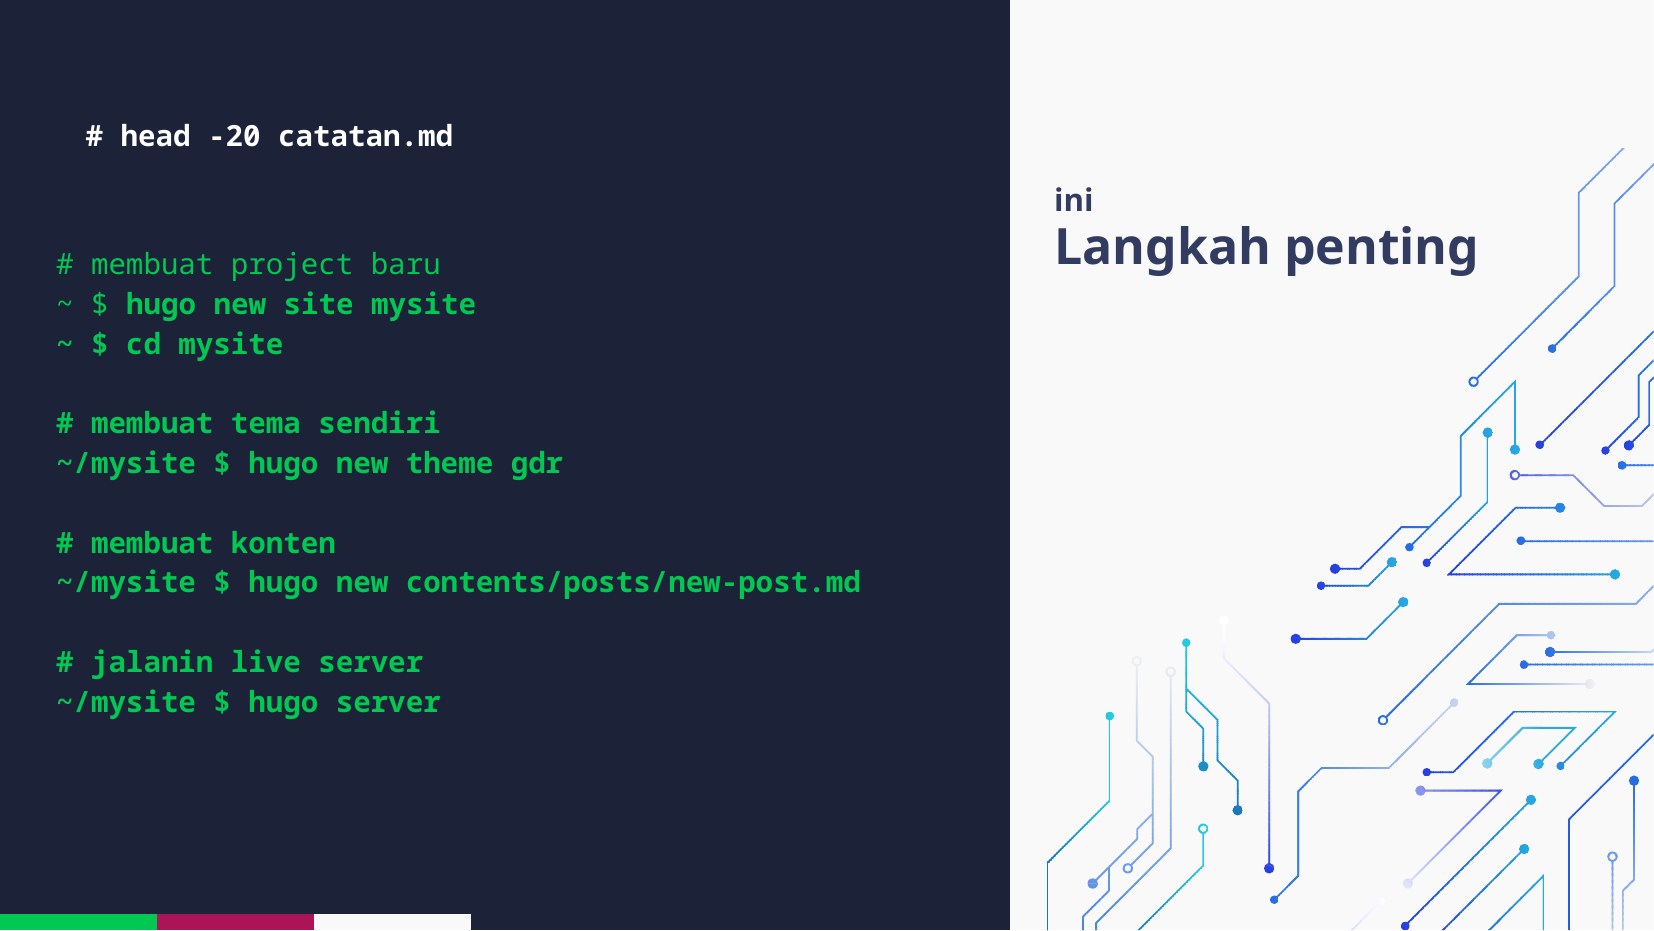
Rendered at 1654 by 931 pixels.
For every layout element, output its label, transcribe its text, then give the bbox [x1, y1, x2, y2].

text_box # head -20 catatan.md [70, 107, 875, 157]
text_box # membuat project baru ~ $ hugo new site mysite ~ $ cd mysite # membuat tema sendiri ~/mysite $ hugo new theme gdr # membuat konten ~/mysite $ hugo new contents/posts/new-post.md # jalanin live server ~/mysite $ hugo server [41, 236, 1140, 863]
text_box ini [1039, 170, 1382, 230]
text_box Langkah penting [1039, 204, 1607, 346]
